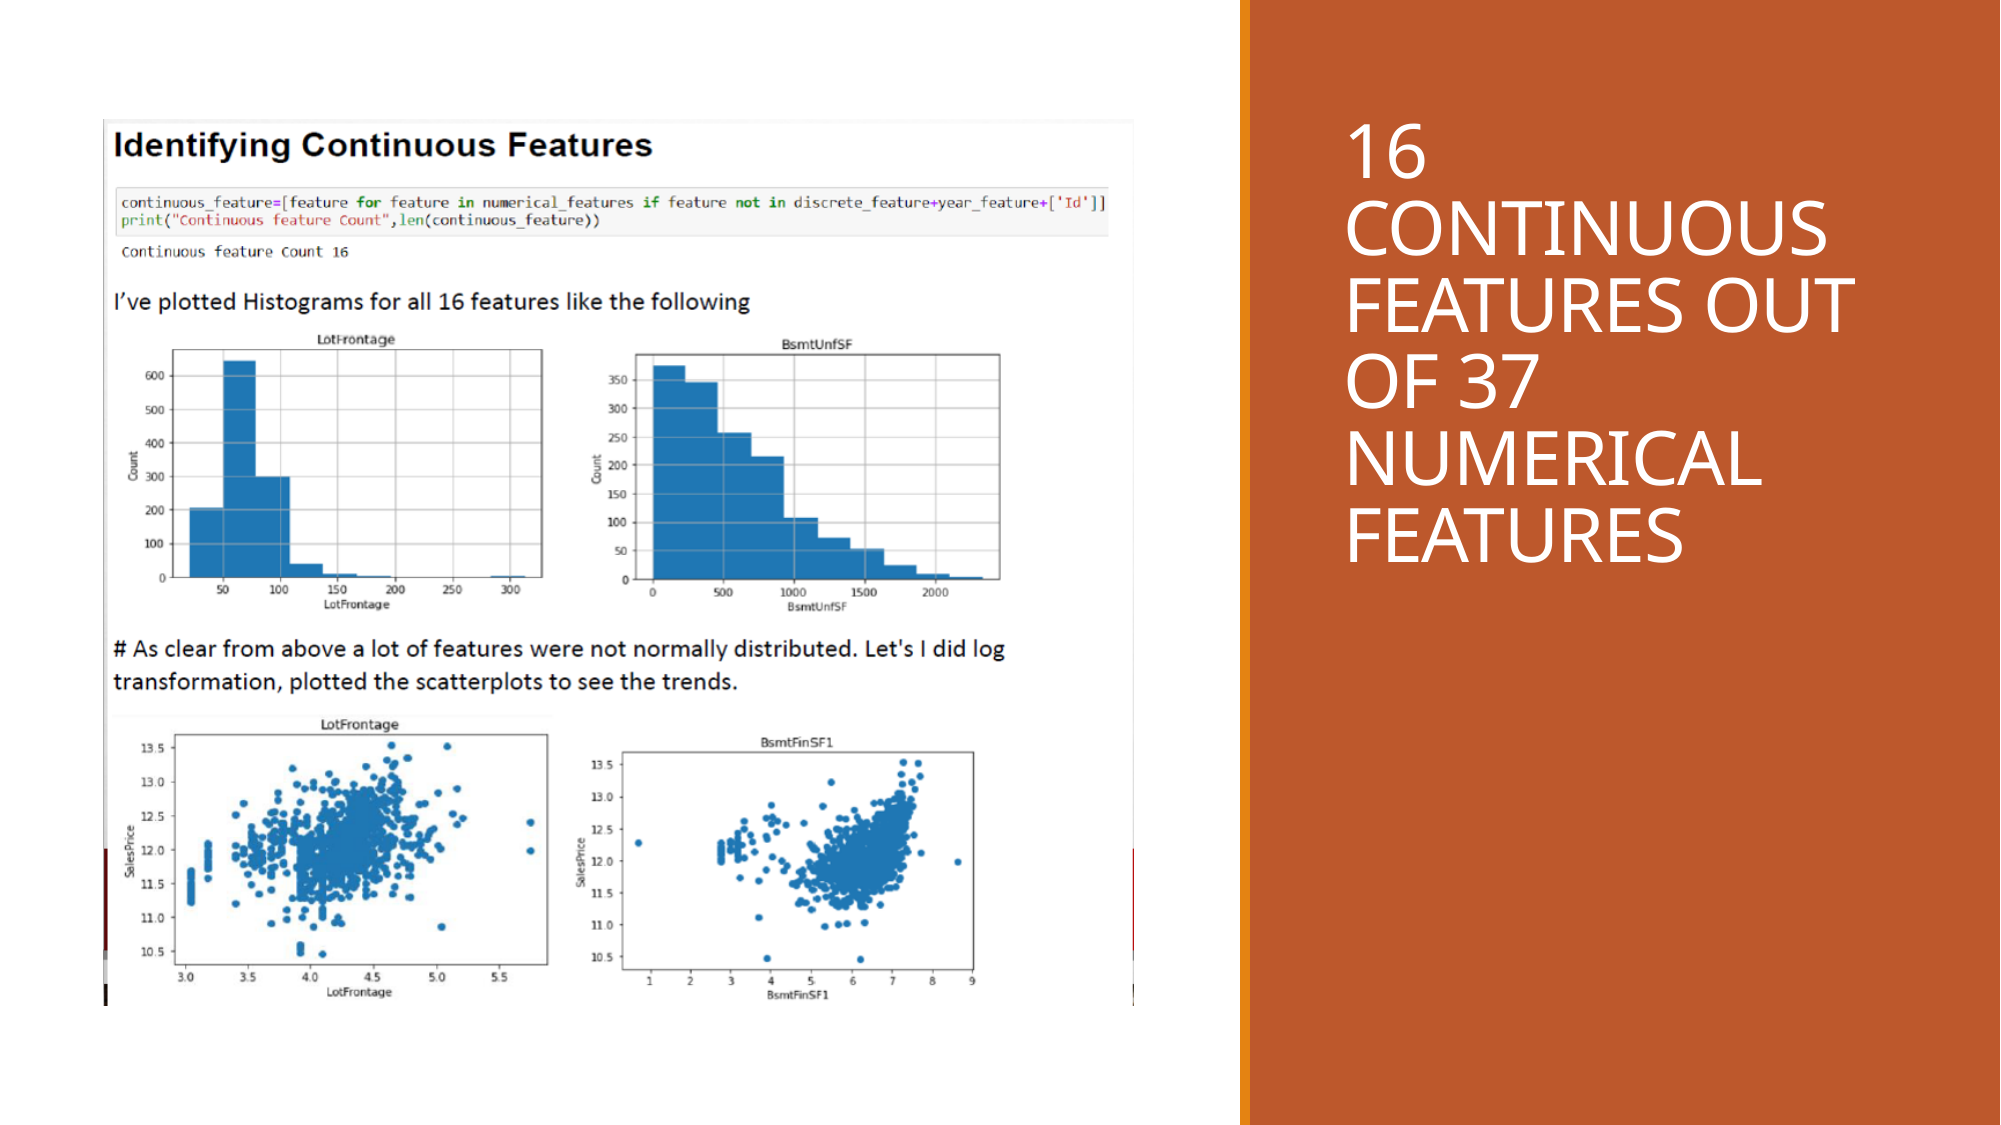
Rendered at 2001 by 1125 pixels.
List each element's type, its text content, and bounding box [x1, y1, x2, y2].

text_box [0, 0, 2000, 1125]
picture [103, 119, 1134, 1006]
title 16 Continuous features out of 37 numerical features [1328, 104, 1929, 586]
